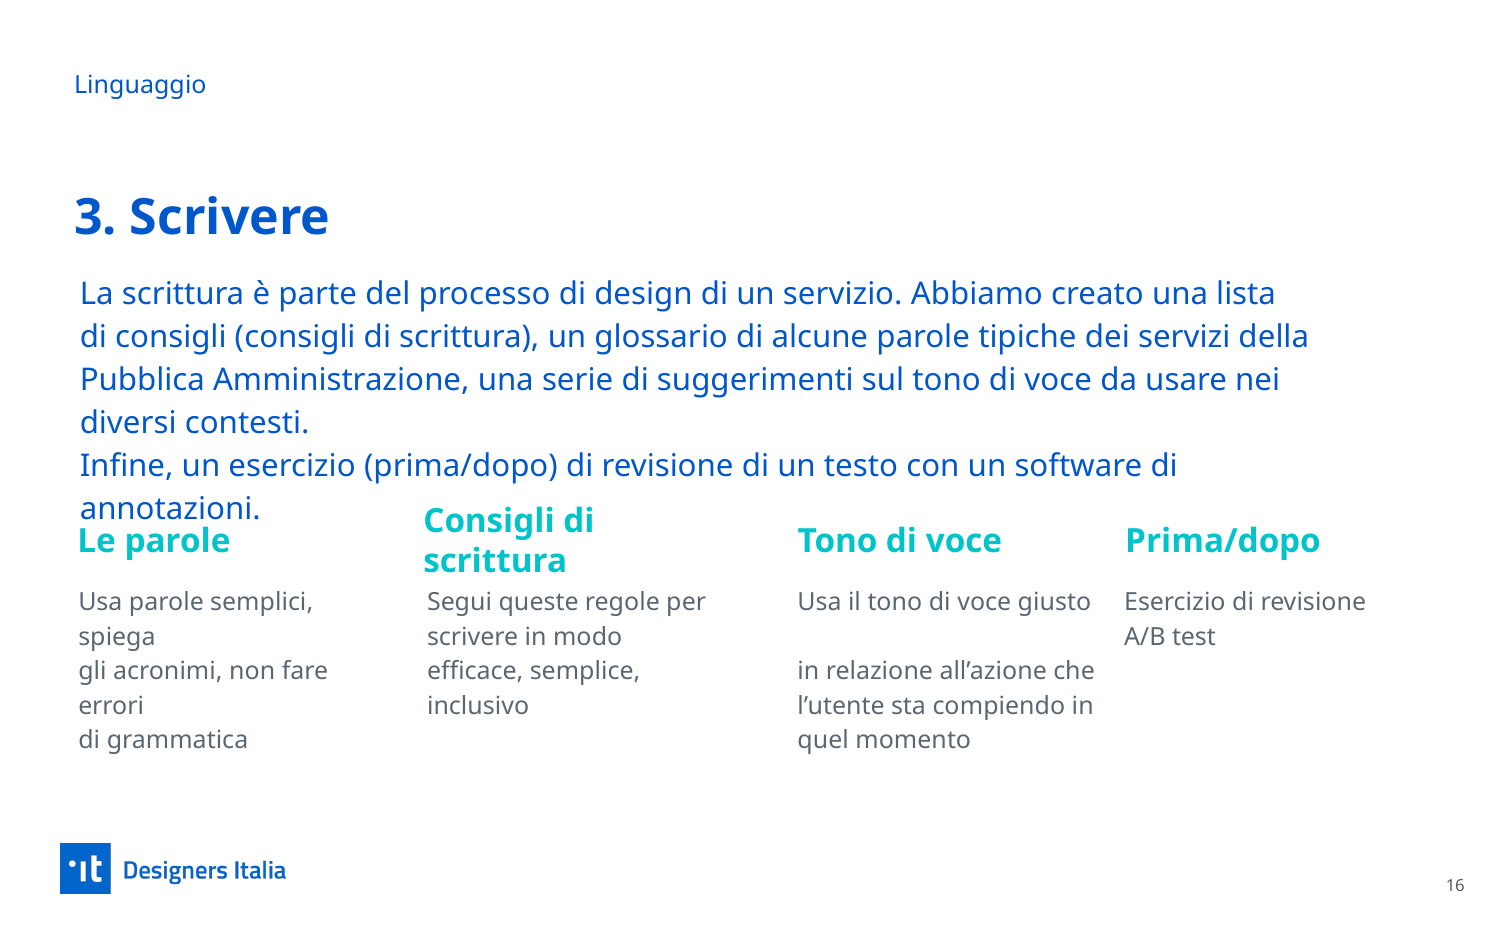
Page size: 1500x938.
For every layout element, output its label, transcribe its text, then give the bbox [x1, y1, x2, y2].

text_box 3. Scrivere [59, 169, 1229, 281]
text_box Consigli di scrittura [408, 513, 754, 565]
text_box Le parole [62, 513, 392, 565]
text_box La scrittura è parte del processo di design di un servizio. Abbiamo creato una lista di consigli (consigli di scrittura), un glossario di alcune parole tipiche dei servizi della Pubblica Amministrazione, una serie di suggerimenti sul tono di voce da usare nei diversi contesti. Infine, un esercizio (prima/dopo) di revisione di un testo con un software di annotazioni. [64, 252, 1367, 459]
text_box Prima/dopo [1110, 513, 1390, 565]
text_box Segui queste regole per scrivere in modo efficace, semplice, inclusivo [412, 566, 735, 773]
picture [60, 843, 299, 894]
text_box Usa parole semplici, spiega gli acronimi, non fare errori di grammatica [63, 566, 409, 773]
slide_number <number> [1389, 849, 1480, 922]
text_box Usa il tono di voce giusto in relazione all’azione che l’utente sta compiendo in quel momento [782, 566, 1109, 773]
text_box Esercizio di revisione A/B test [1109, 566, 1445, 773]
text_box Linguaggio [59, 58, 696, 110]
text_box Tono di voce [782, 513, 1050, 565]
